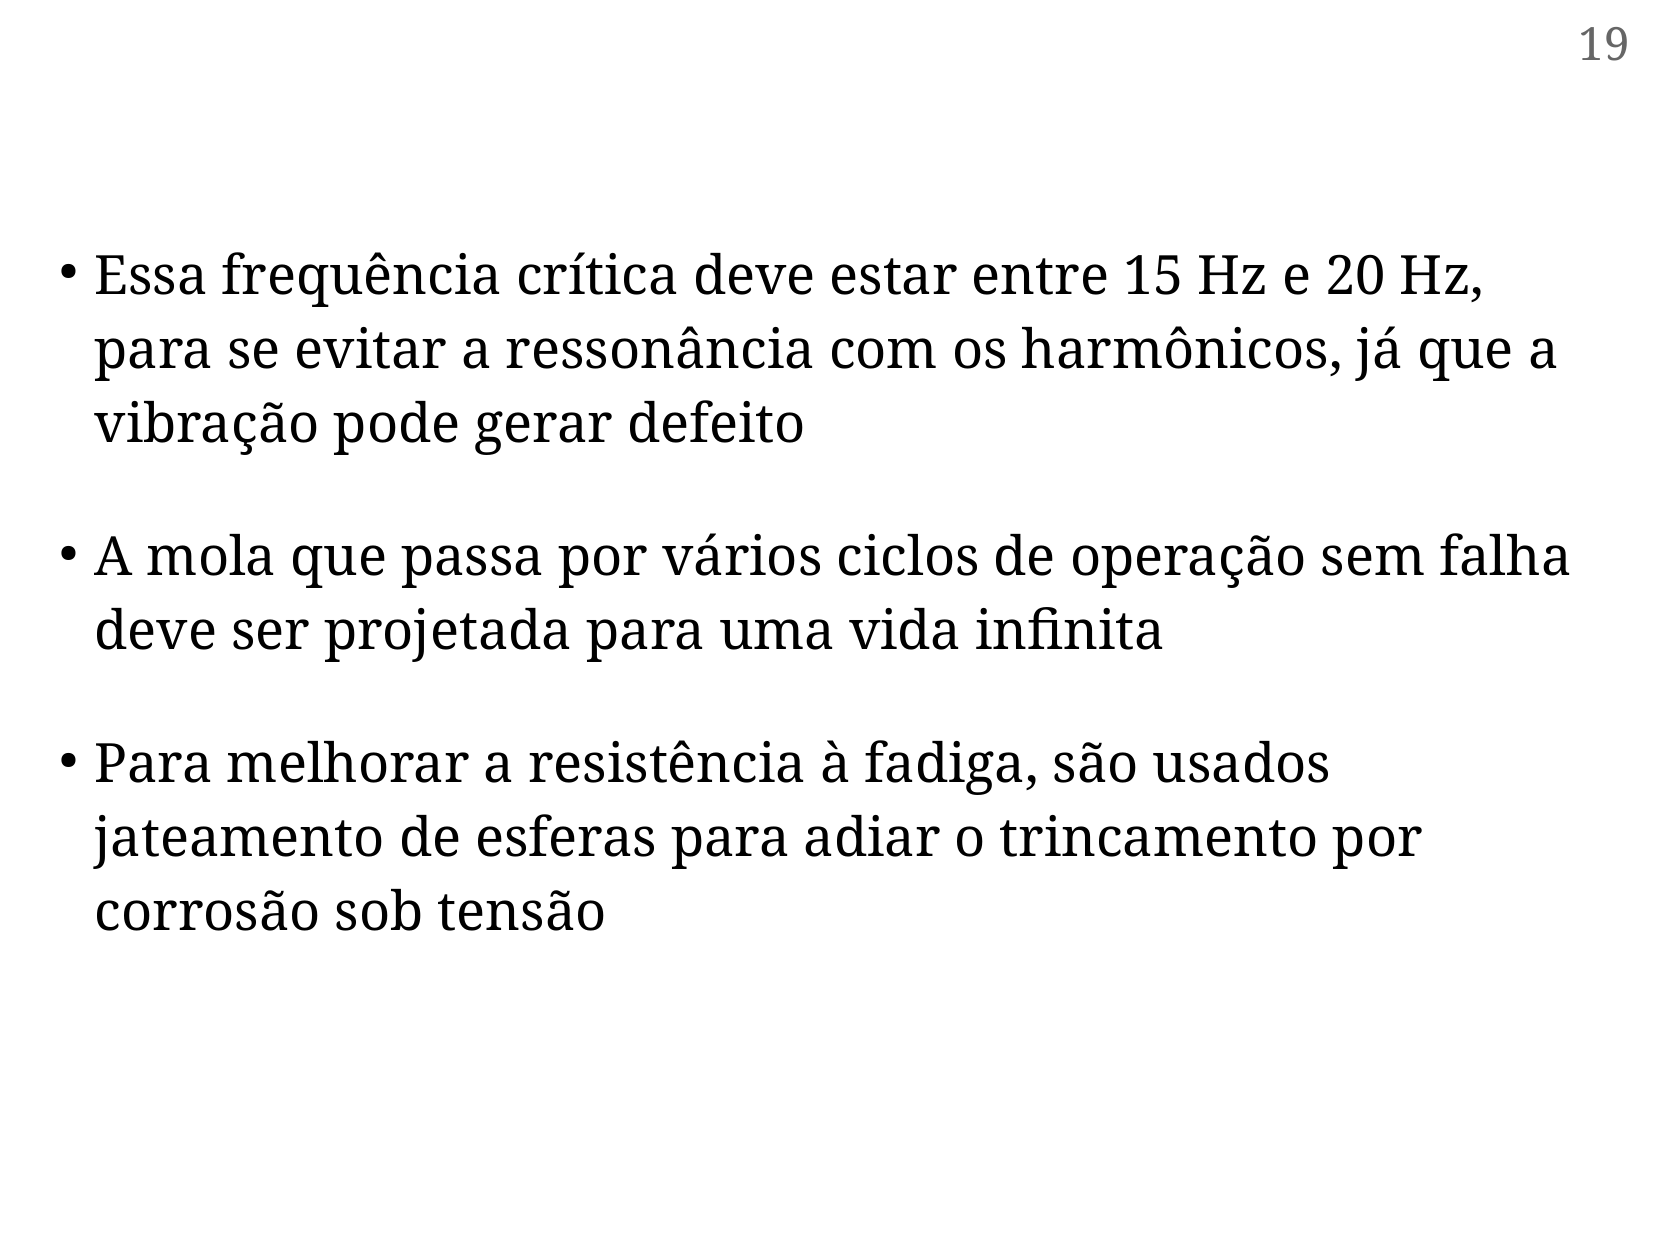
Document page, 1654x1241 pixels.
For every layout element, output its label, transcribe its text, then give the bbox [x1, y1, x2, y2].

list Essa frequência crítica deve estar entre 15 Hz e 20 Hz, para se evitar a ressonância com os harmônicos, já que a vibração pode gerar defeito A mola que passa por vários ciclos de operação sem falha deve ser projetada para uma vida infinita Para melhorar a resistência à fadiga, são usados jateamento de esferas para adiar o trincamento por corrosão sob tensão [59, 236, 1595, 1211]
